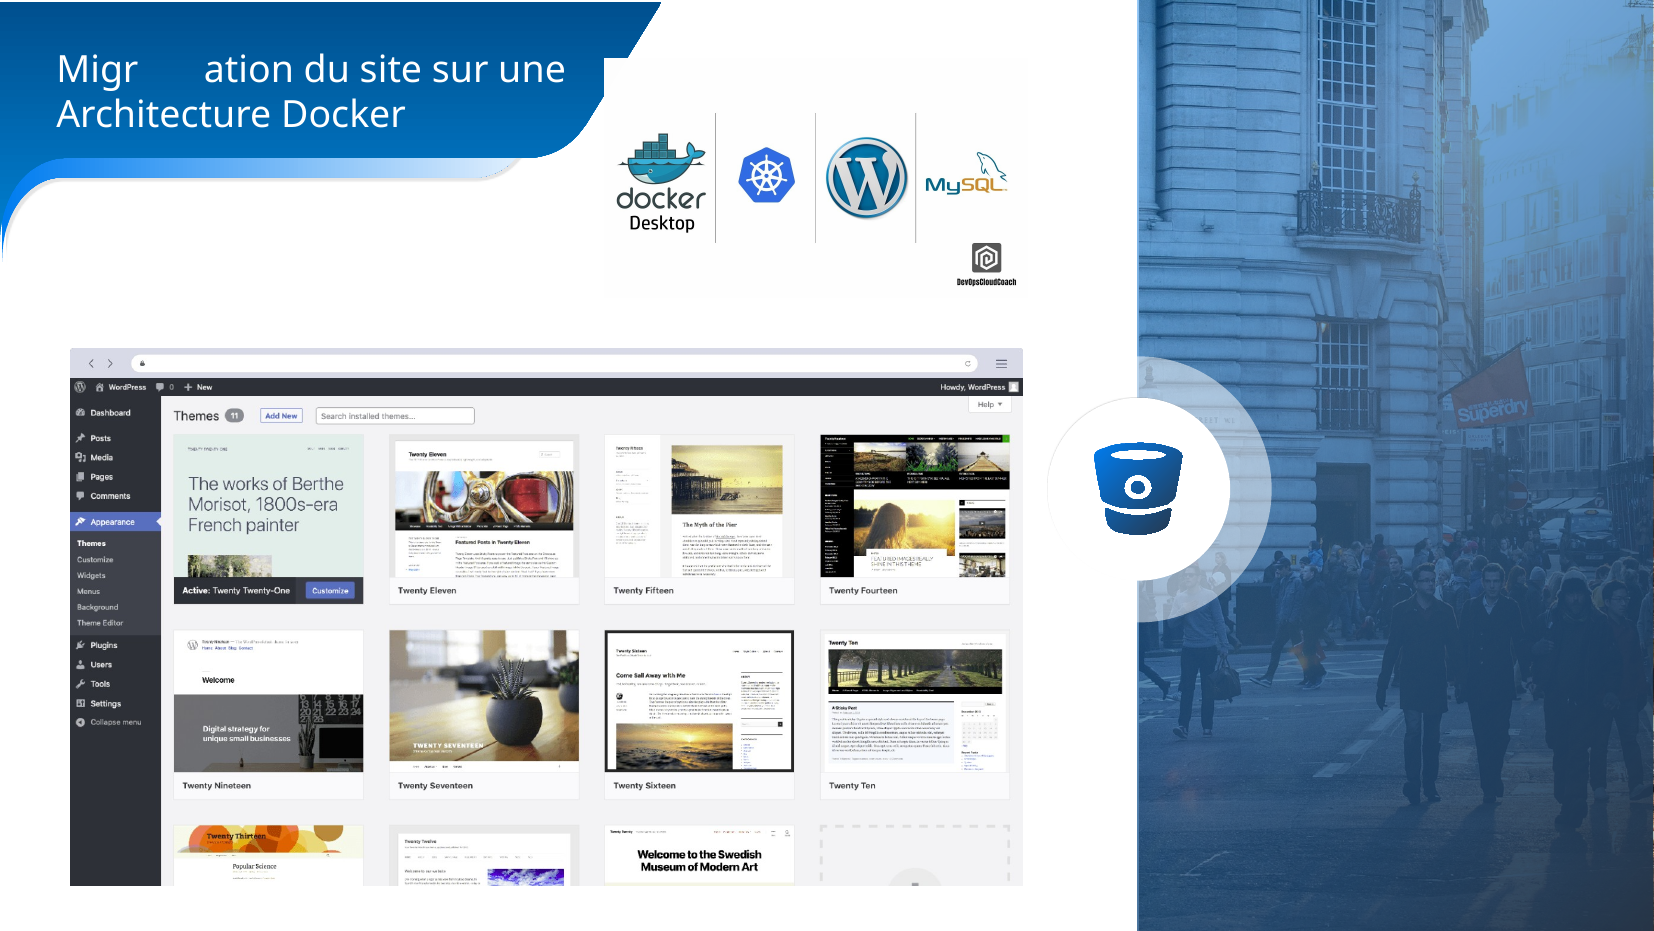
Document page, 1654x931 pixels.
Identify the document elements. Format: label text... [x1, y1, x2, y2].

text_box [1023, 0, 1654, 931]
text_box [0, 2, 662, 263]
text_box Migr ation du site sur une Architecture Docker [41, 37, 582, 143]
picture [604, 58, 1028, 298]
picture [70, 348, 1023, 886]
